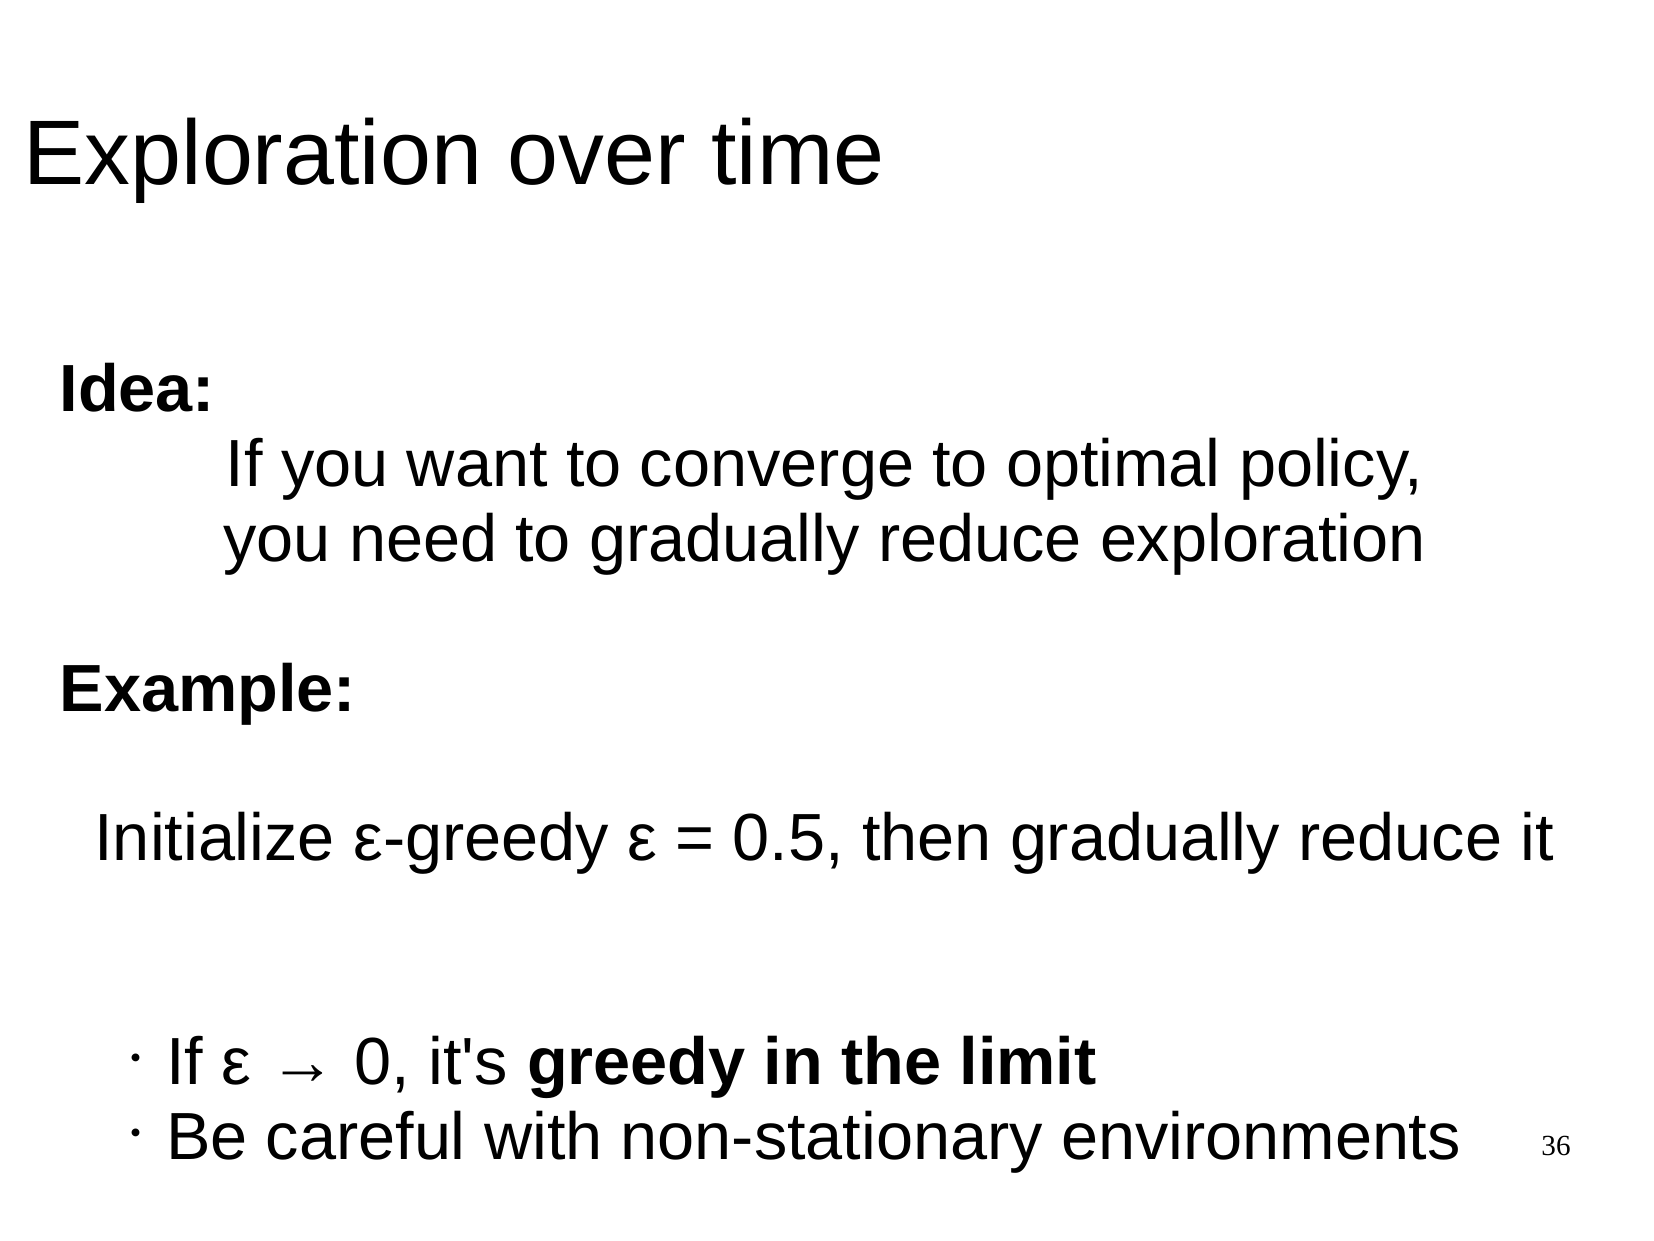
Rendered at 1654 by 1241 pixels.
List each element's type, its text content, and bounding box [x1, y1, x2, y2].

text_box Idea: If you want to converge to optimal policy, you need to gradually reduce exploration Example: Initialize ε-greedy ε = 0.5, then gradually reduce it If ε → 0, it's greedy in the limit Be careful with non-stationary environments [45, 344, 1606, 1182]
title Exploration over time [23, 49, 1512, 257]
